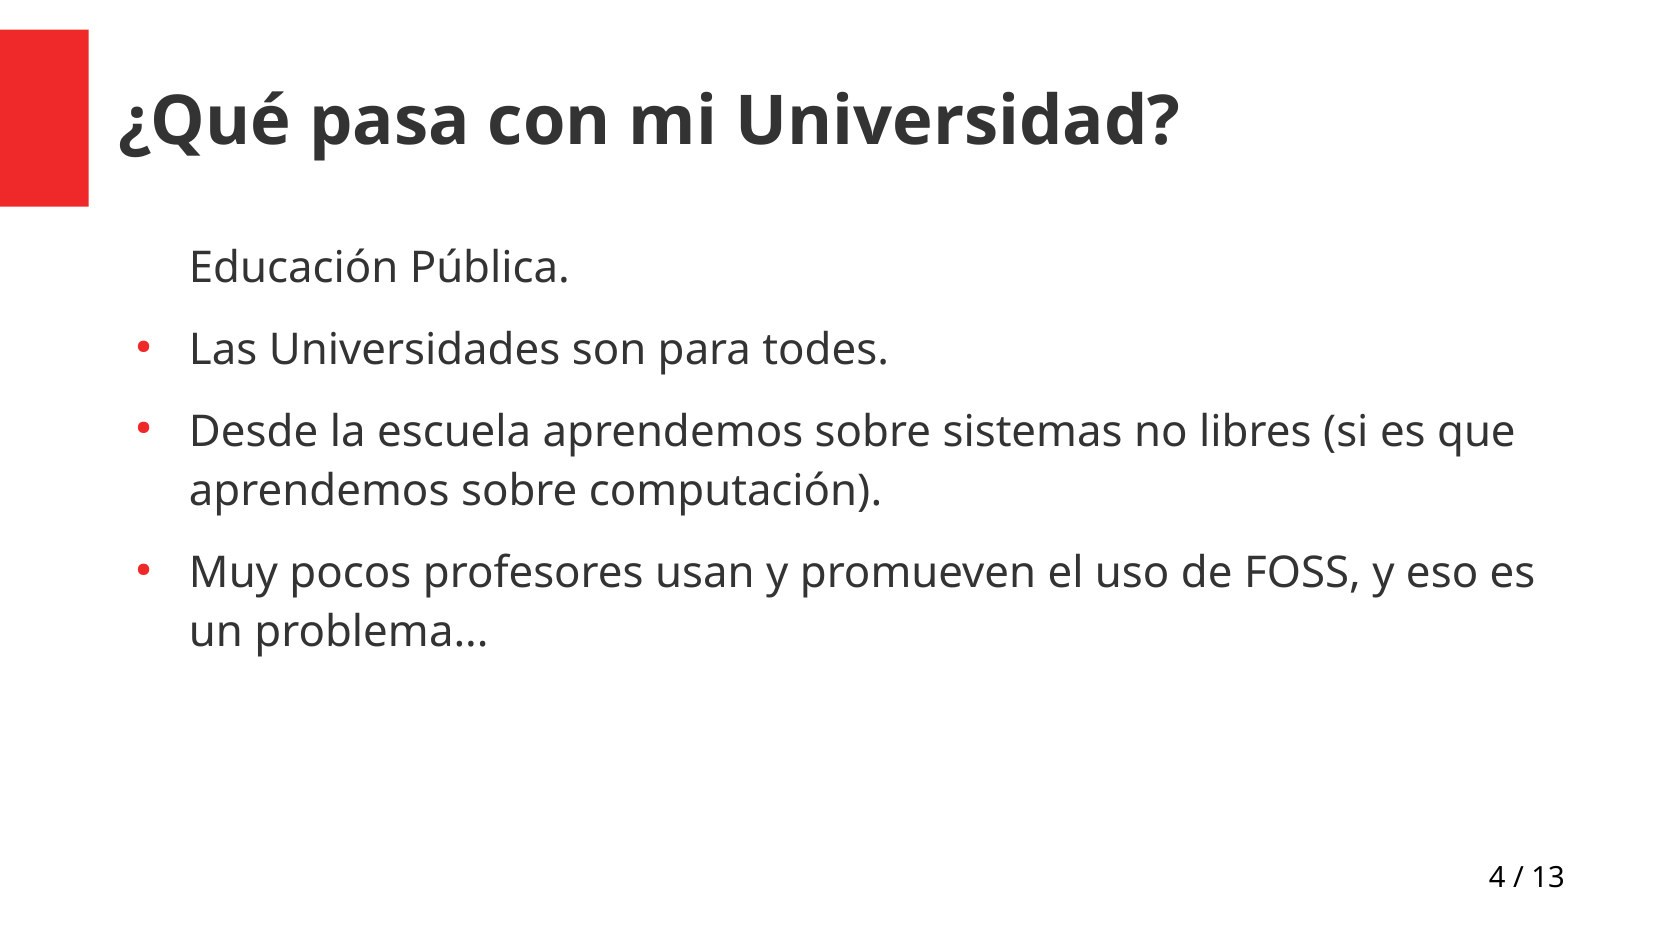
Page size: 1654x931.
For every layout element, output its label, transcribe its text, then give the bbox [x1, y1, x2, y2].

list Educación Pública. Las Universidades son para todes. Desde la escuela aprendemos sobre sistemas no libres (si es que aprendemos sobre computación). Muy pocos profesores usan y promueven el uso de FOSS, y eso es un problema... [118, 236, 1595, 798]
title ¿Qué pasa con mi Universidad? [118, 29, 1595, 207]
